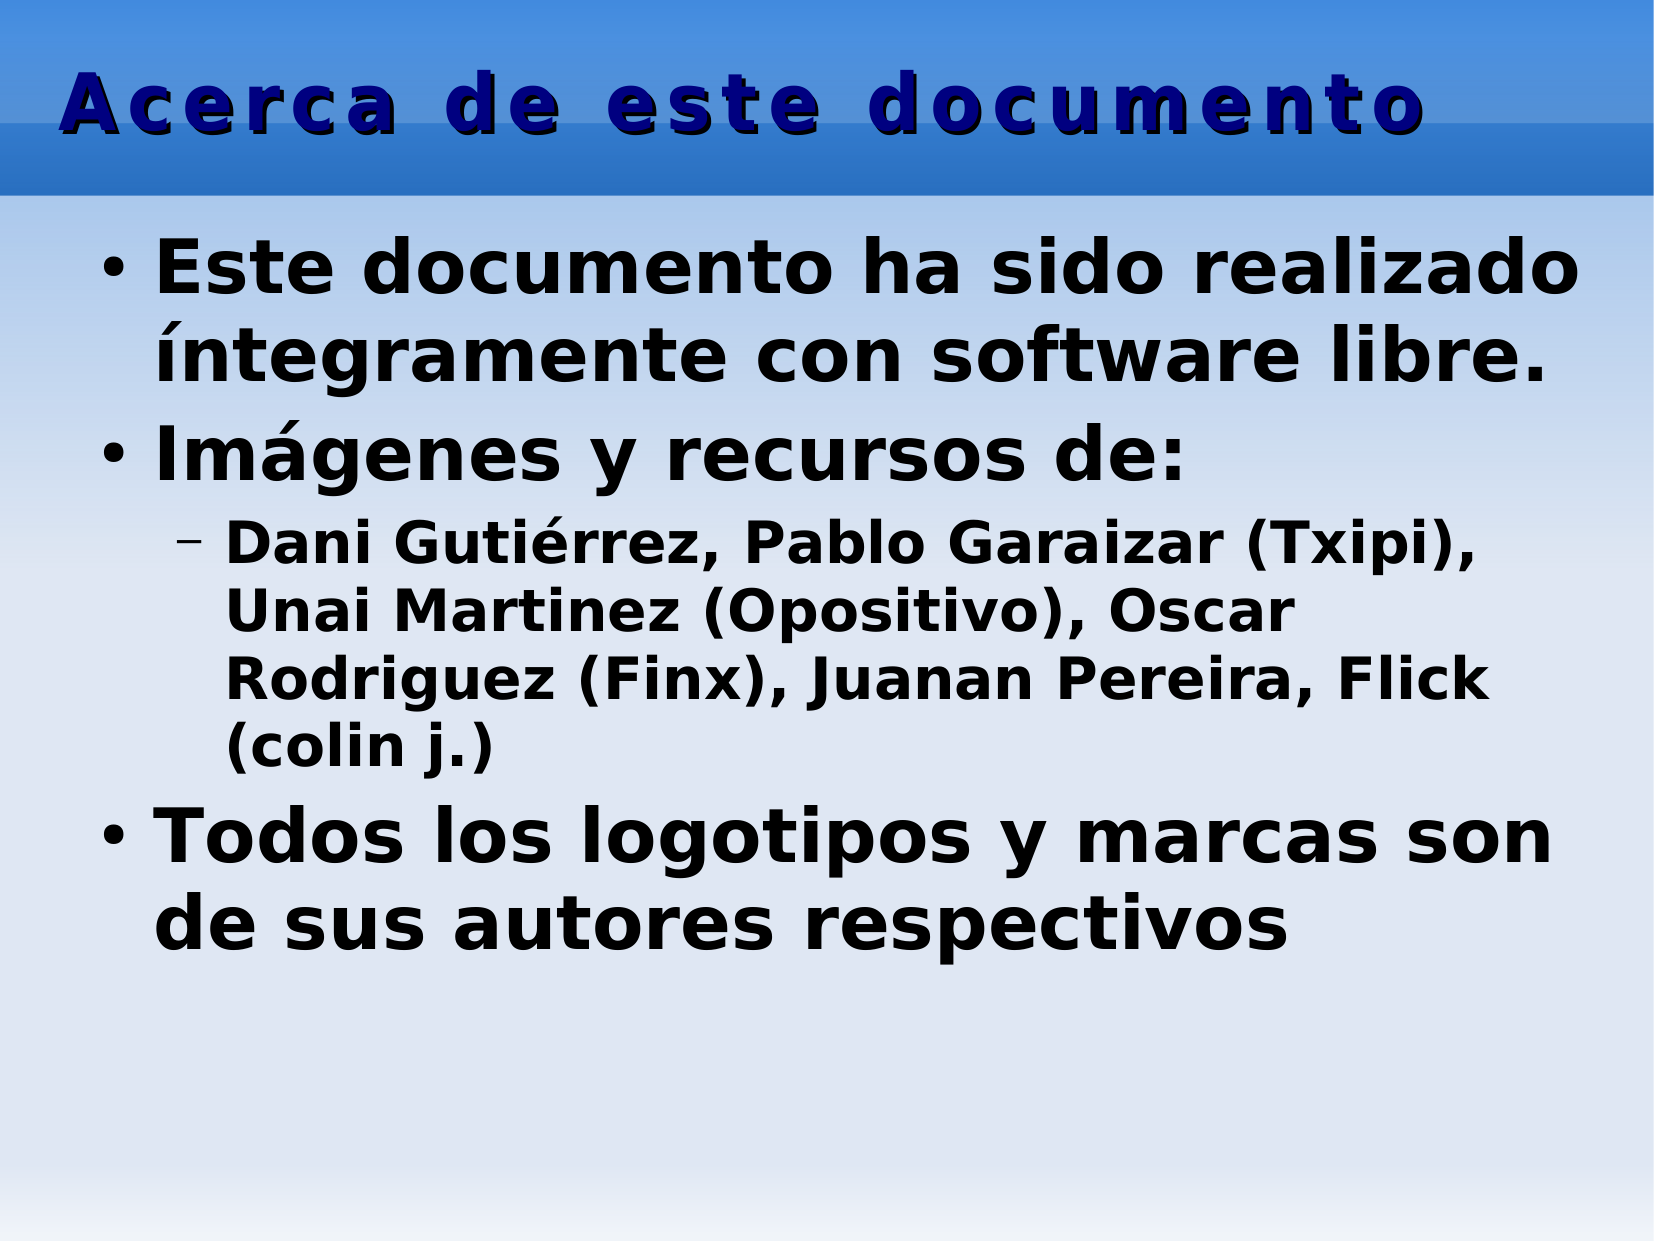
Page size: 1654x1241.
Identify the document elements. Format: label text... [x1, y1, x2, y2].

picture [0, 0, 1654, 1241]
title Acerca de este documento [59, 29, 1654, 178]
list Este documento ha sido realizado íntegramente con software libre. Imágenes y recursos de: Dani Gutiérrez, Pablo Garaizar (Txipi), Unai Martinez (Opositivo), Oscar Rodriguez (Finx), Juanan Pereira, Flick (colin j.) Todos los logotipos y marcas son de sus autores respectivos [82, 224, 1625, 1097]
